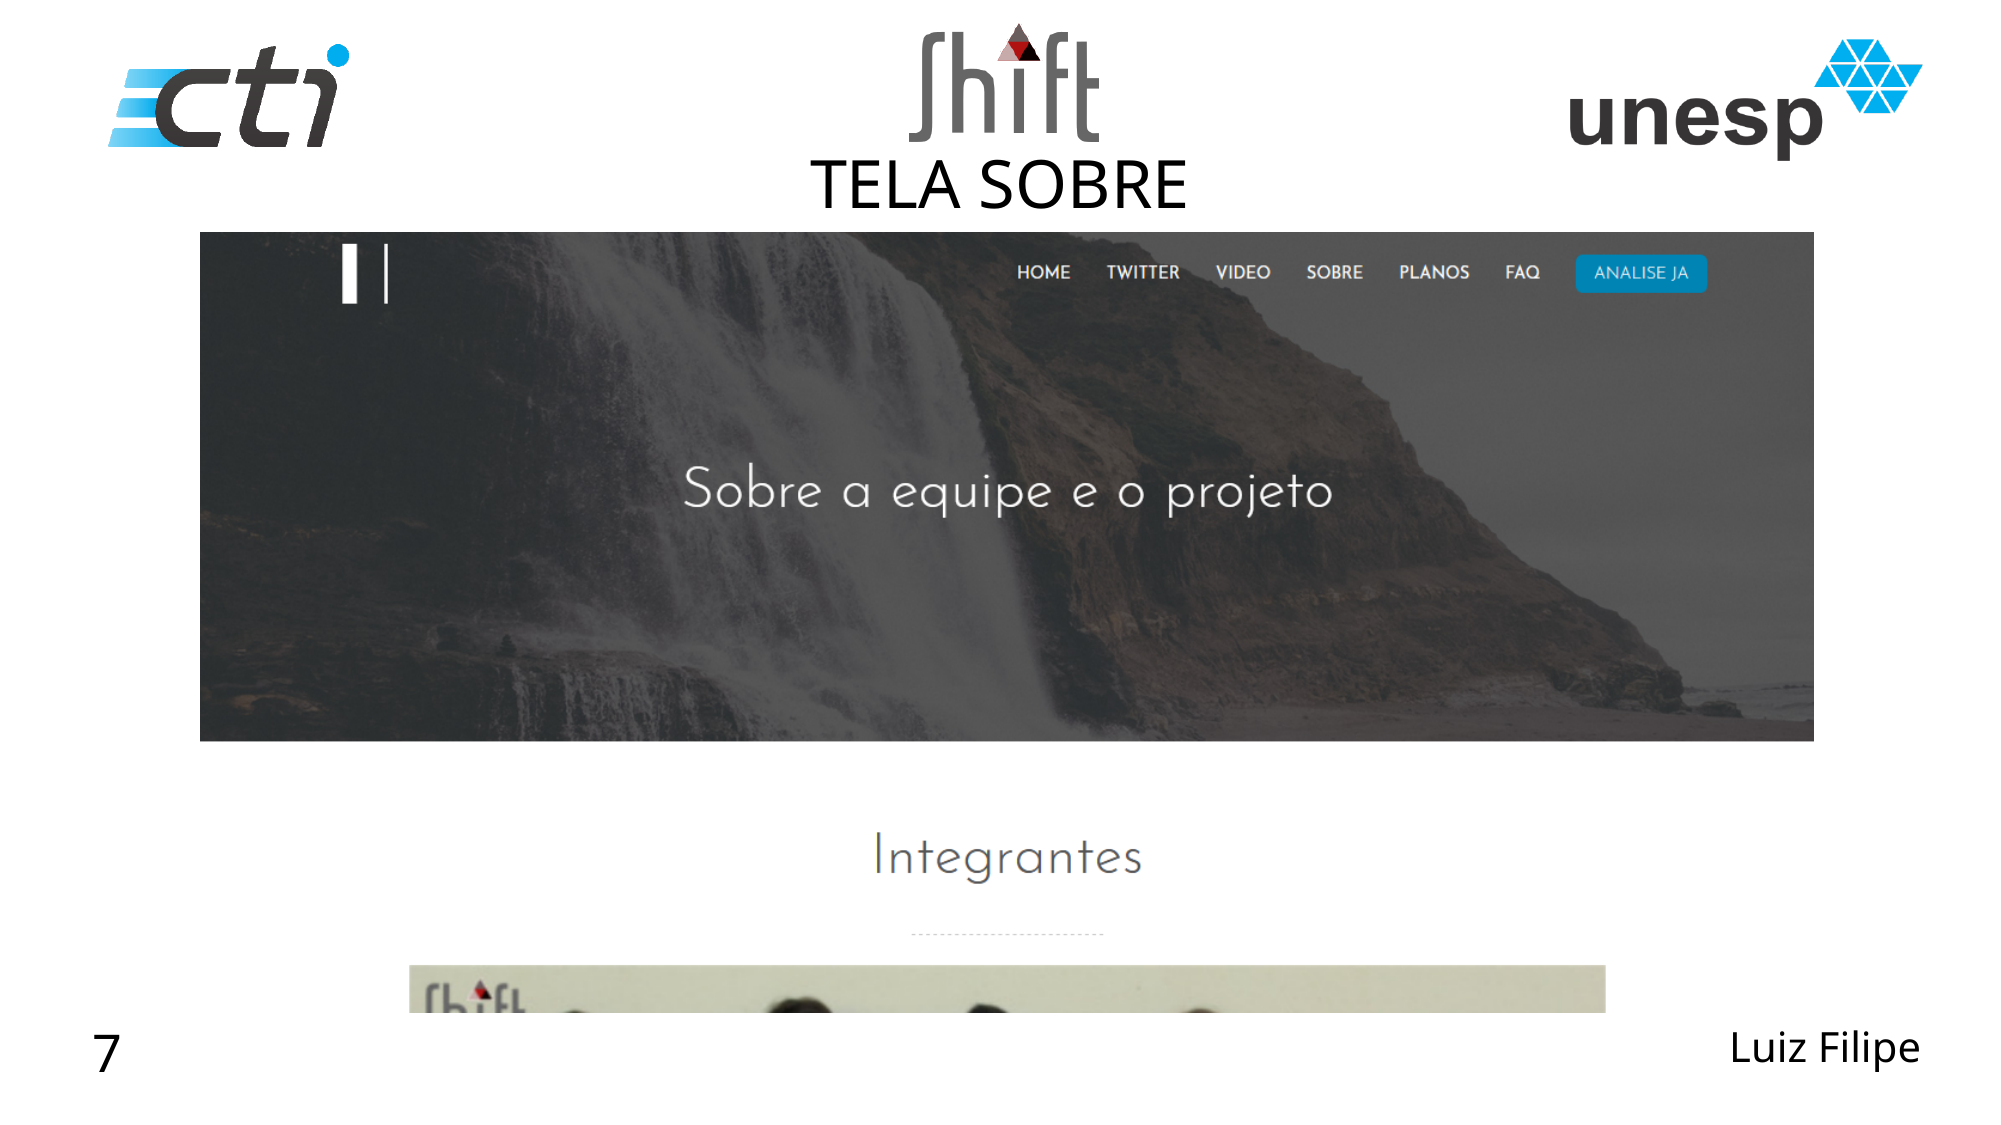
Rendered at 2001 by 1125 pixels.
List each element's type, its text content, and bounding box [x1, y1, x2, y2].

picture [1917, 67, 1923, 77]
picture [108, 44, 349, 77]
picture [1570, 39, 1923, 77]
picture [200, 232, 1814, 1013]
text_box 7 [77, 1012, 136, 1091]
text_box TELA SOBRE [0, 77, 2000, 296]
text_box Luiz Filipe [1714, 1012, 1936, 1078]
picture [909, 20, 1099, 142]
